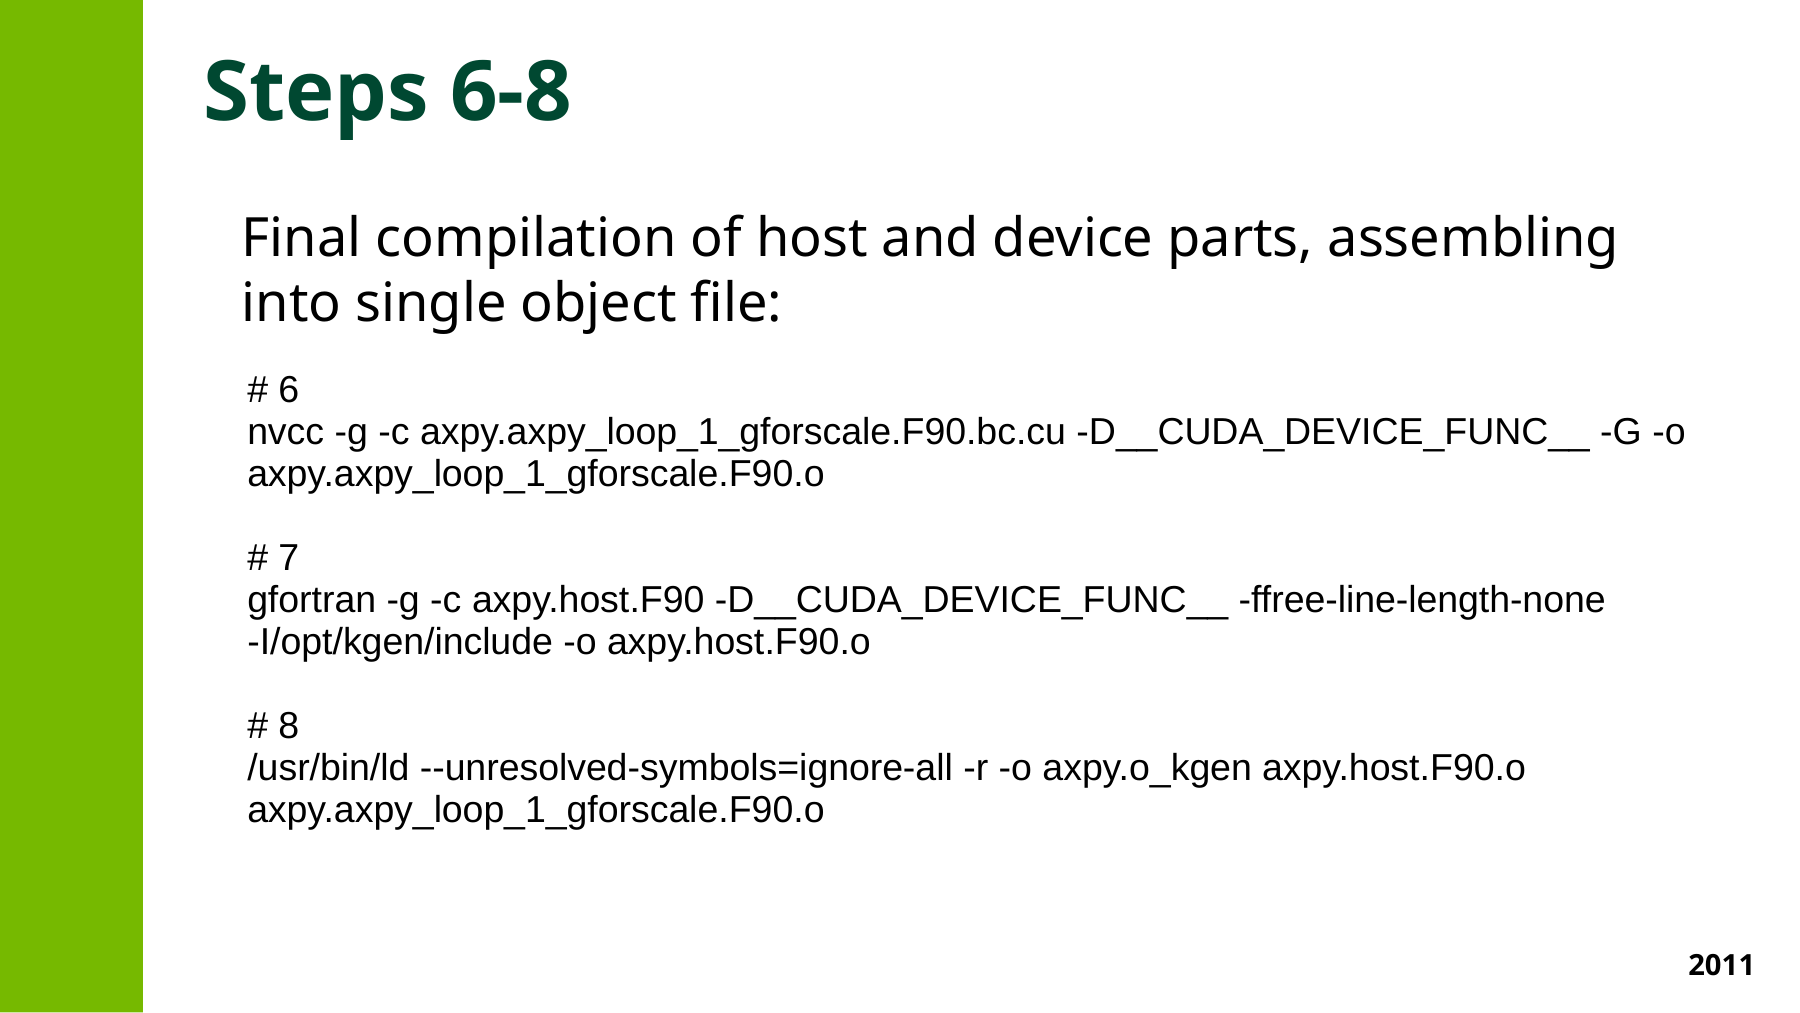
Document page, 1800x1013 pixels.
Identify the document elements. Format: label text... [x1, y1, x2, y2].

text_box # 6 nvcc -g -c axpy.axpy_loop_1_gforscale.F90.bc.cu -D__CUDA_DEVICE_FUNC__ -G -o axpy.axpy_loop_1_gforscale.F90.o # 7 gfortran -g -c axpy.host.F90 -D__CUDA_DEVICE_FUNC__ -ffree-line-length-none -I/opt/kgen/include -o axpy.host.F90.o # 8 /usr/bin/ld --unresolved-symbols=ignore-all -r -o axpy.o_kgen axpy.host.F90.o axpy.axpy_loop_1_gforscale.F90.o [232, 361, 1763, 881]
list Final compilation of host and device parts, assembling into single object file: [188, 195, 1733, 865]
title Steps 6-8 [188, 40, 1733, 195]
